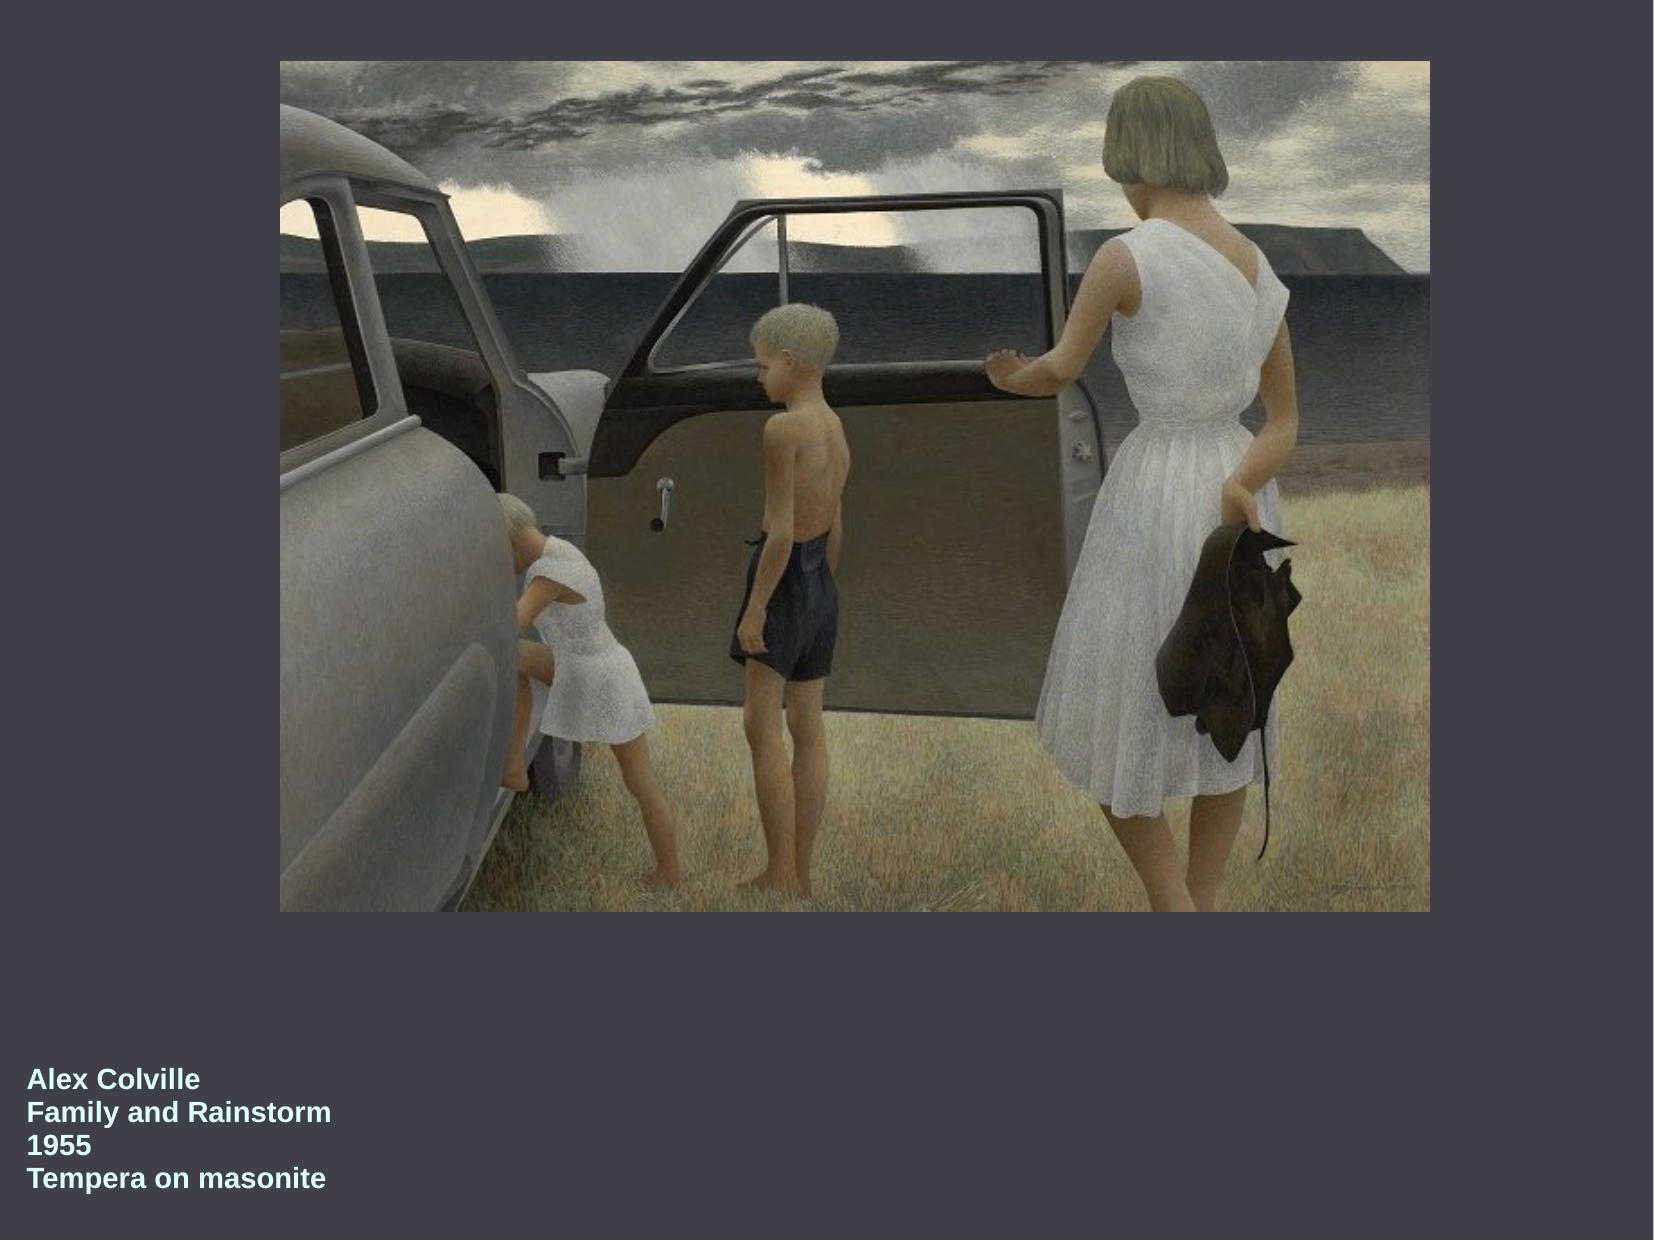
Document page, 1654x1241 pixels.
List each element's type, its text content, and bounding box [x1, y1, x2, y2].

text_box Alex Colville Family and Rainstorm 1955 Tempera on masonite [11, 1056, 1347, 1203]
picture [280, 61, 1430, 912]
